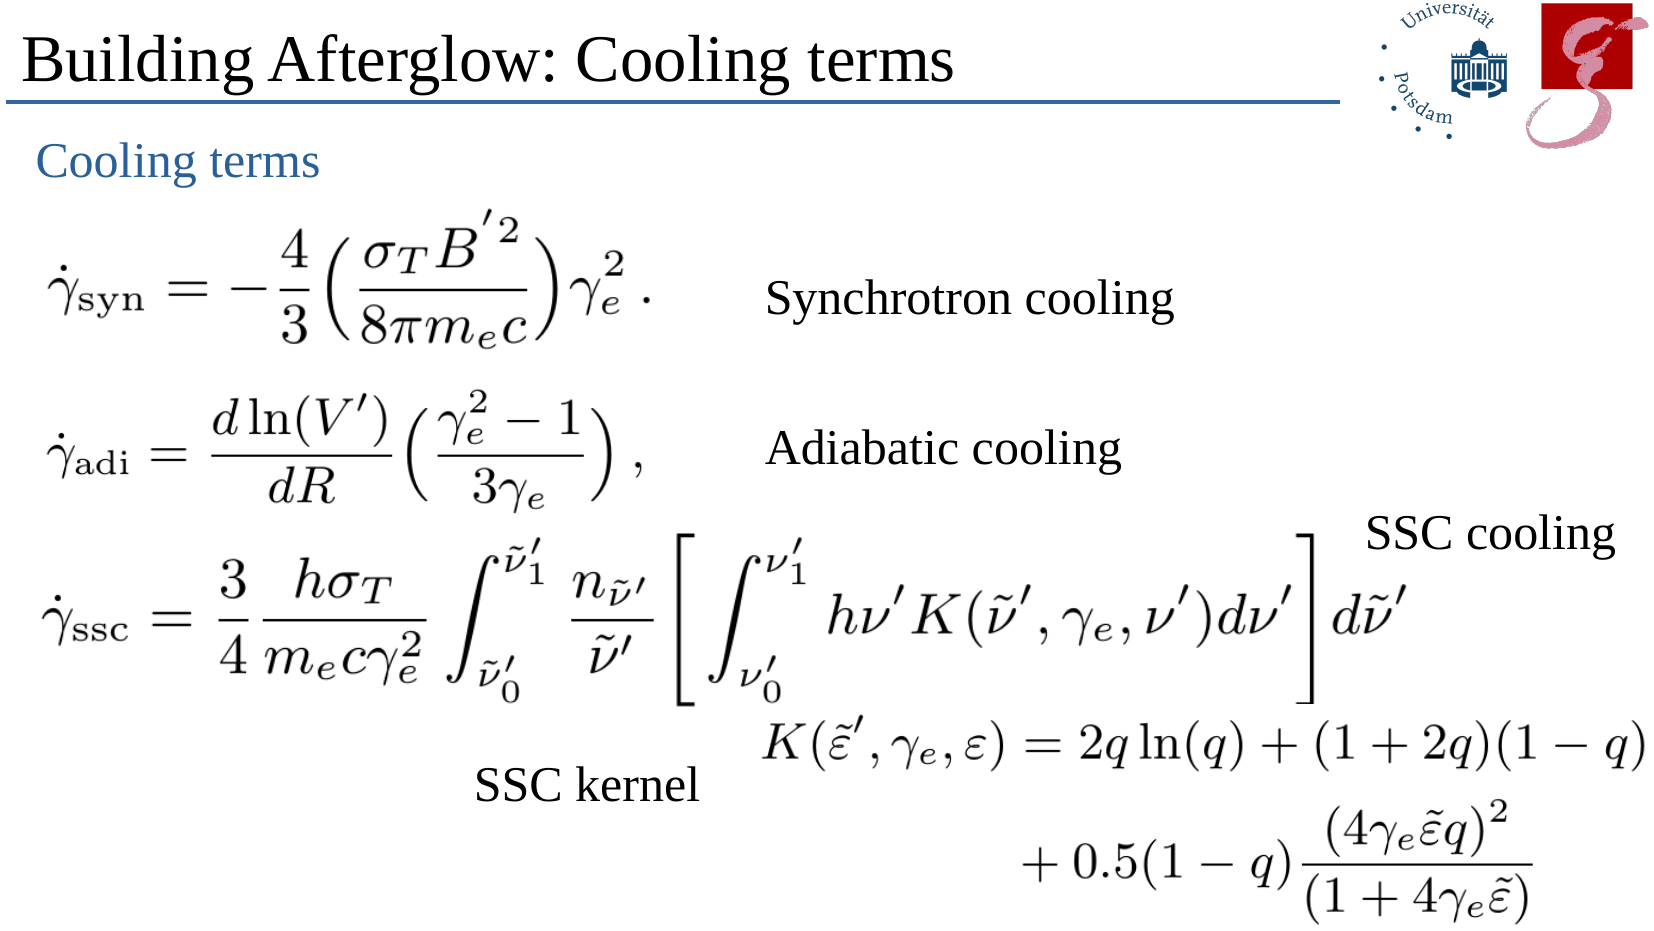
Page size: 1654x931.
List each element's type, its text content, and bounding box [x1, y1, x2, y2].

text_box SSC kernel [459, 750, 713, 815]
text_box Adiabatic cooling [750, 412, 1135, 478]
text_box Synchrotron cooling [750, 262, 1186, 328]
title Building Afterglow: Cooling terms [20, 0, 1375, 118]
picture [37, 204, 676, 363]
picture [1375, 0, 1654, 154]
picture [37, 380, 1654, 931]
text_box Cooling terms [20, 117, 1269, 248]
text_box SSC cooling [1350, 497, 1629, 563]
